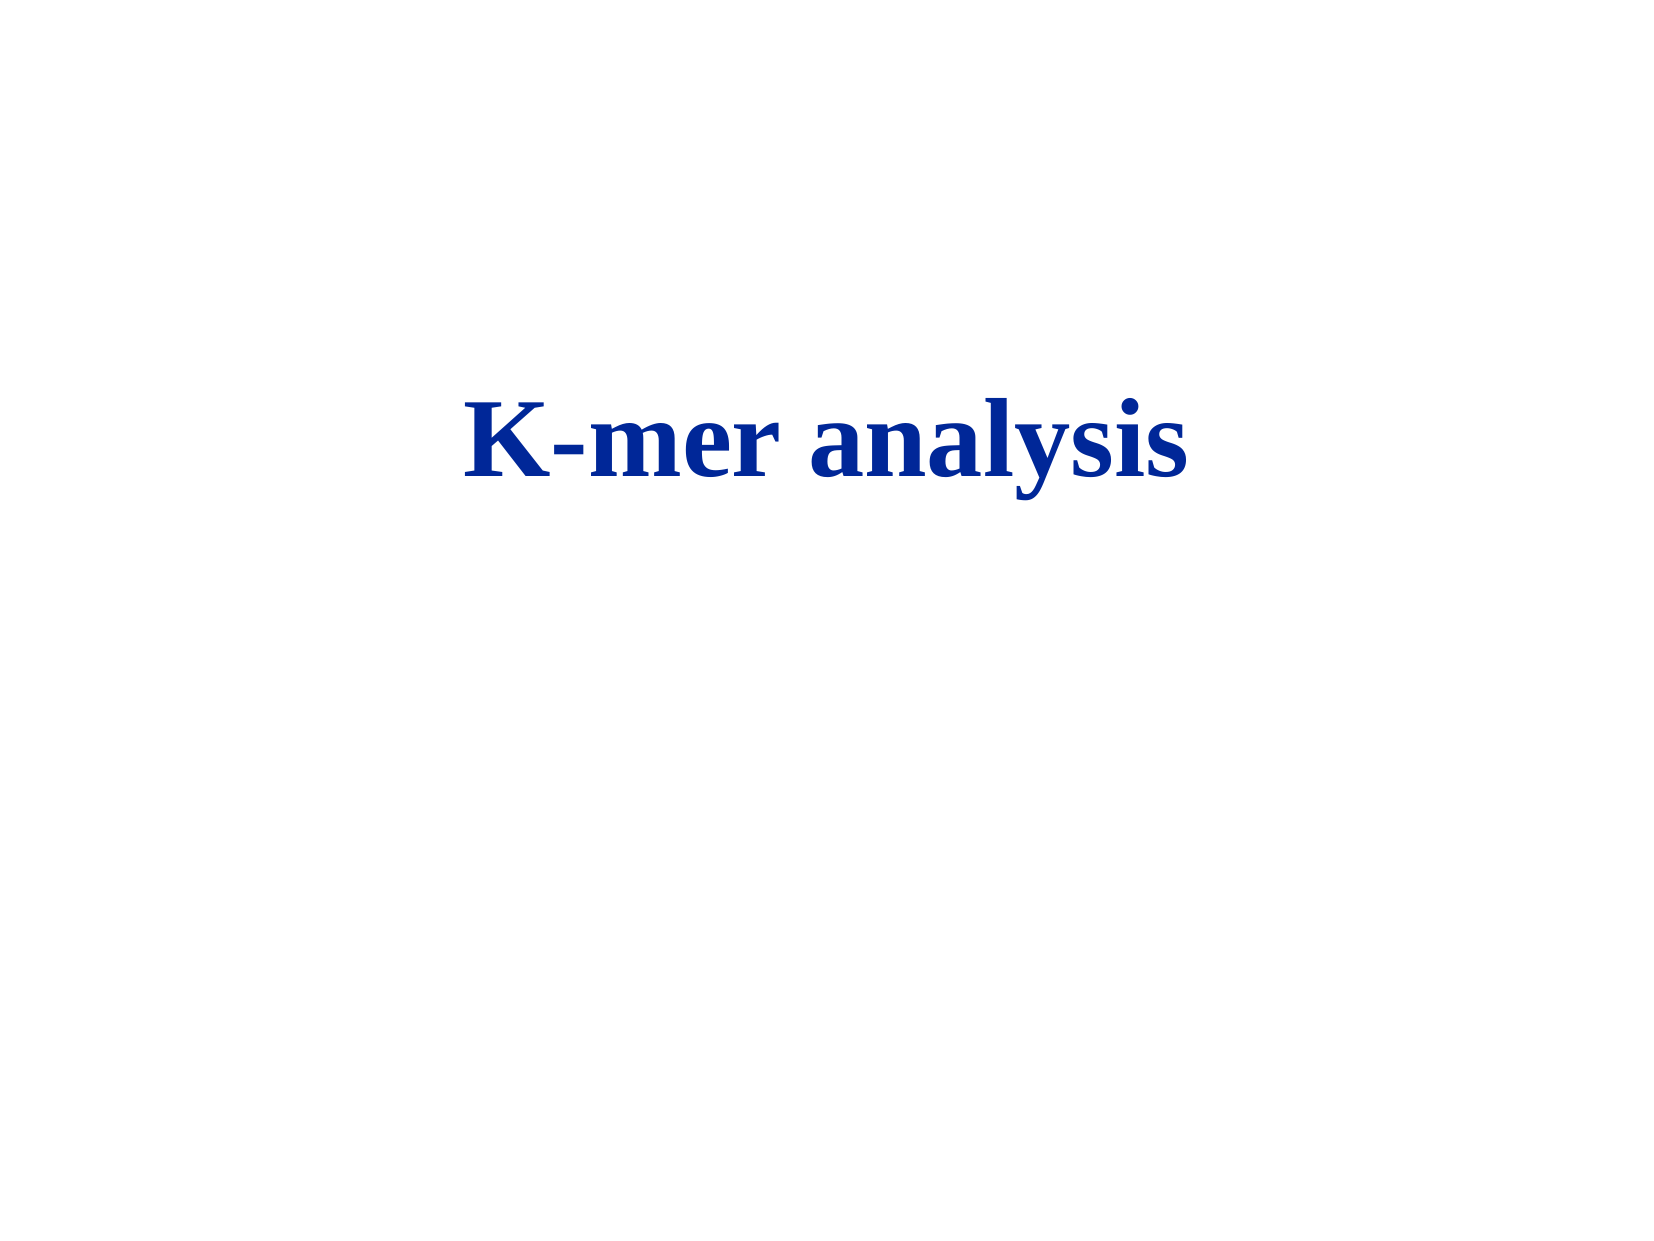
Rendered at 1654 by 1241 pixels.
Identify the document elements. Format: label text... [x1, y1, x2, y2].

title K-mer analysis [82, 314, 1571, 564]
